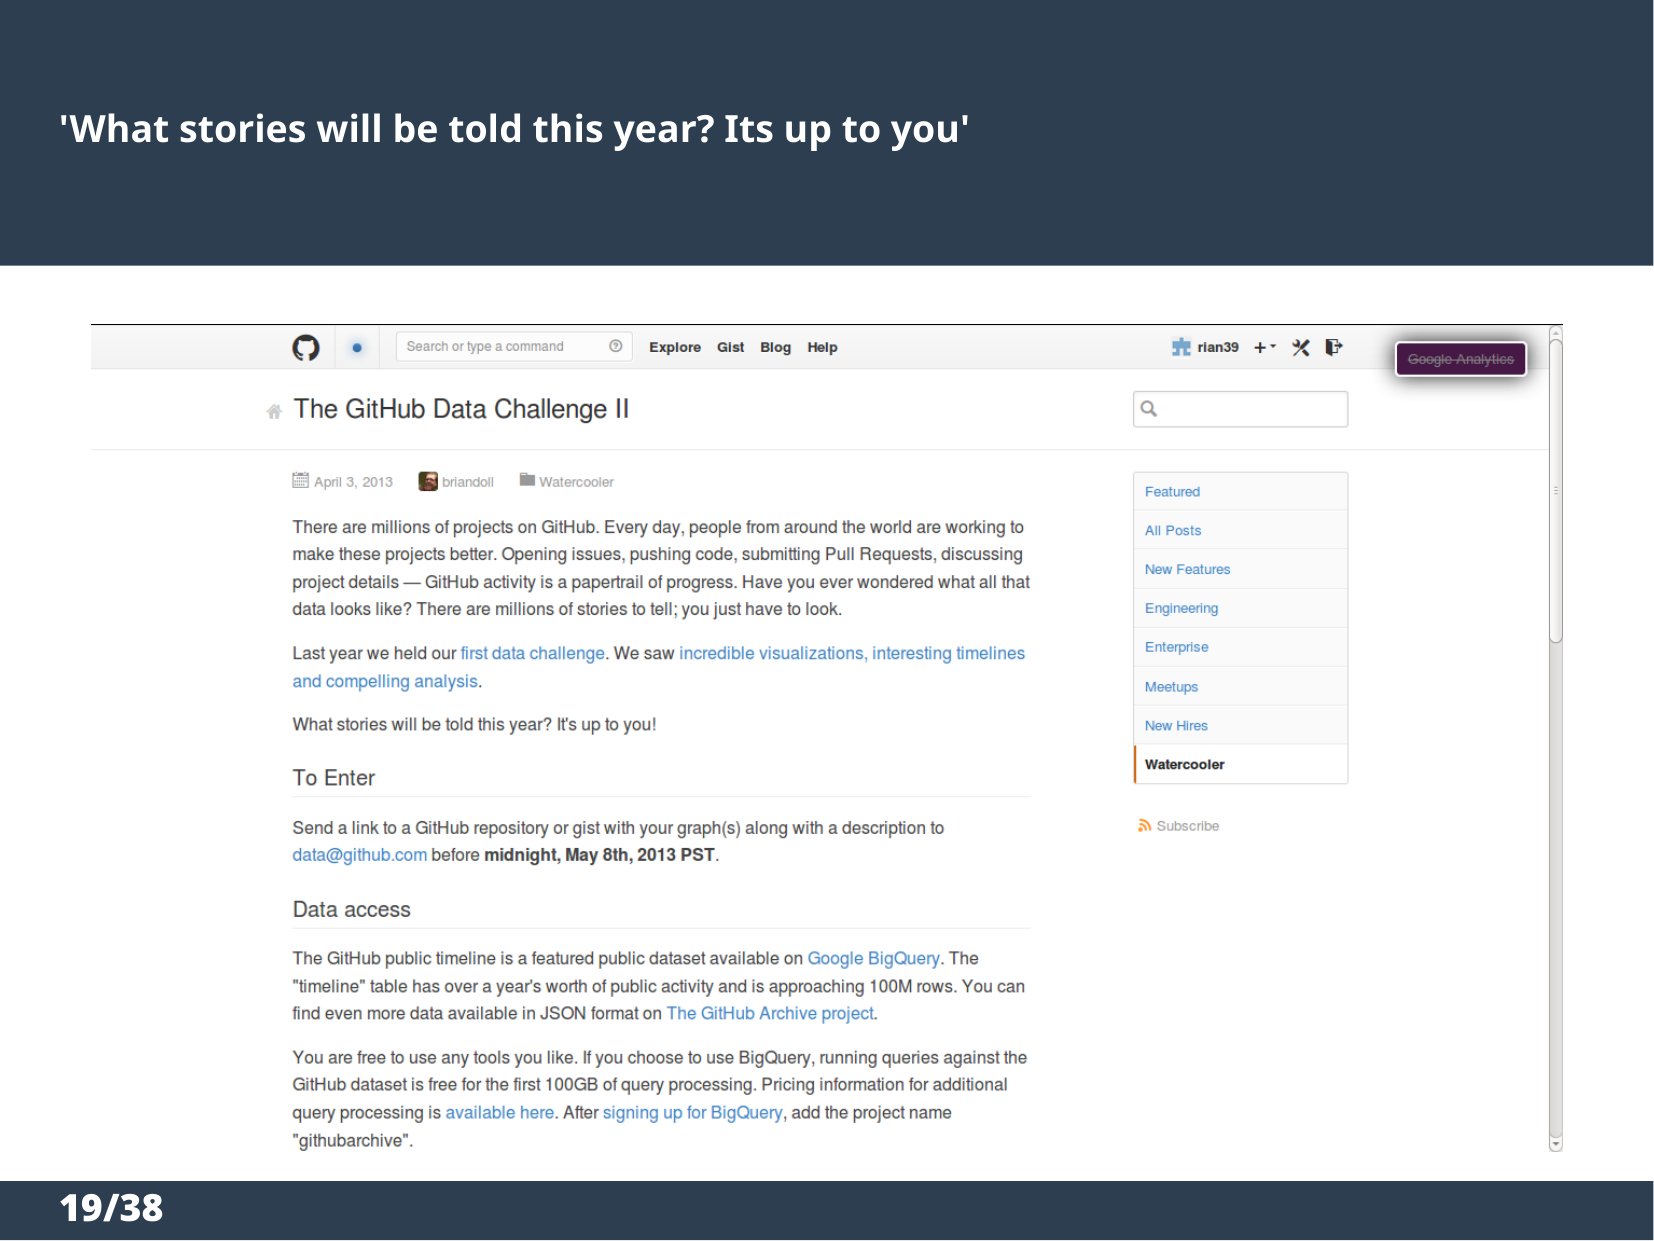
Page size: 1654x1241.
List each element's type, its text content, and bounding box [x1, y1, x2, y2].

title 'What stories will be told this year? Its up to you' [59, 49, 1595, 207]
picture [91, 324, 1563, 1152]
